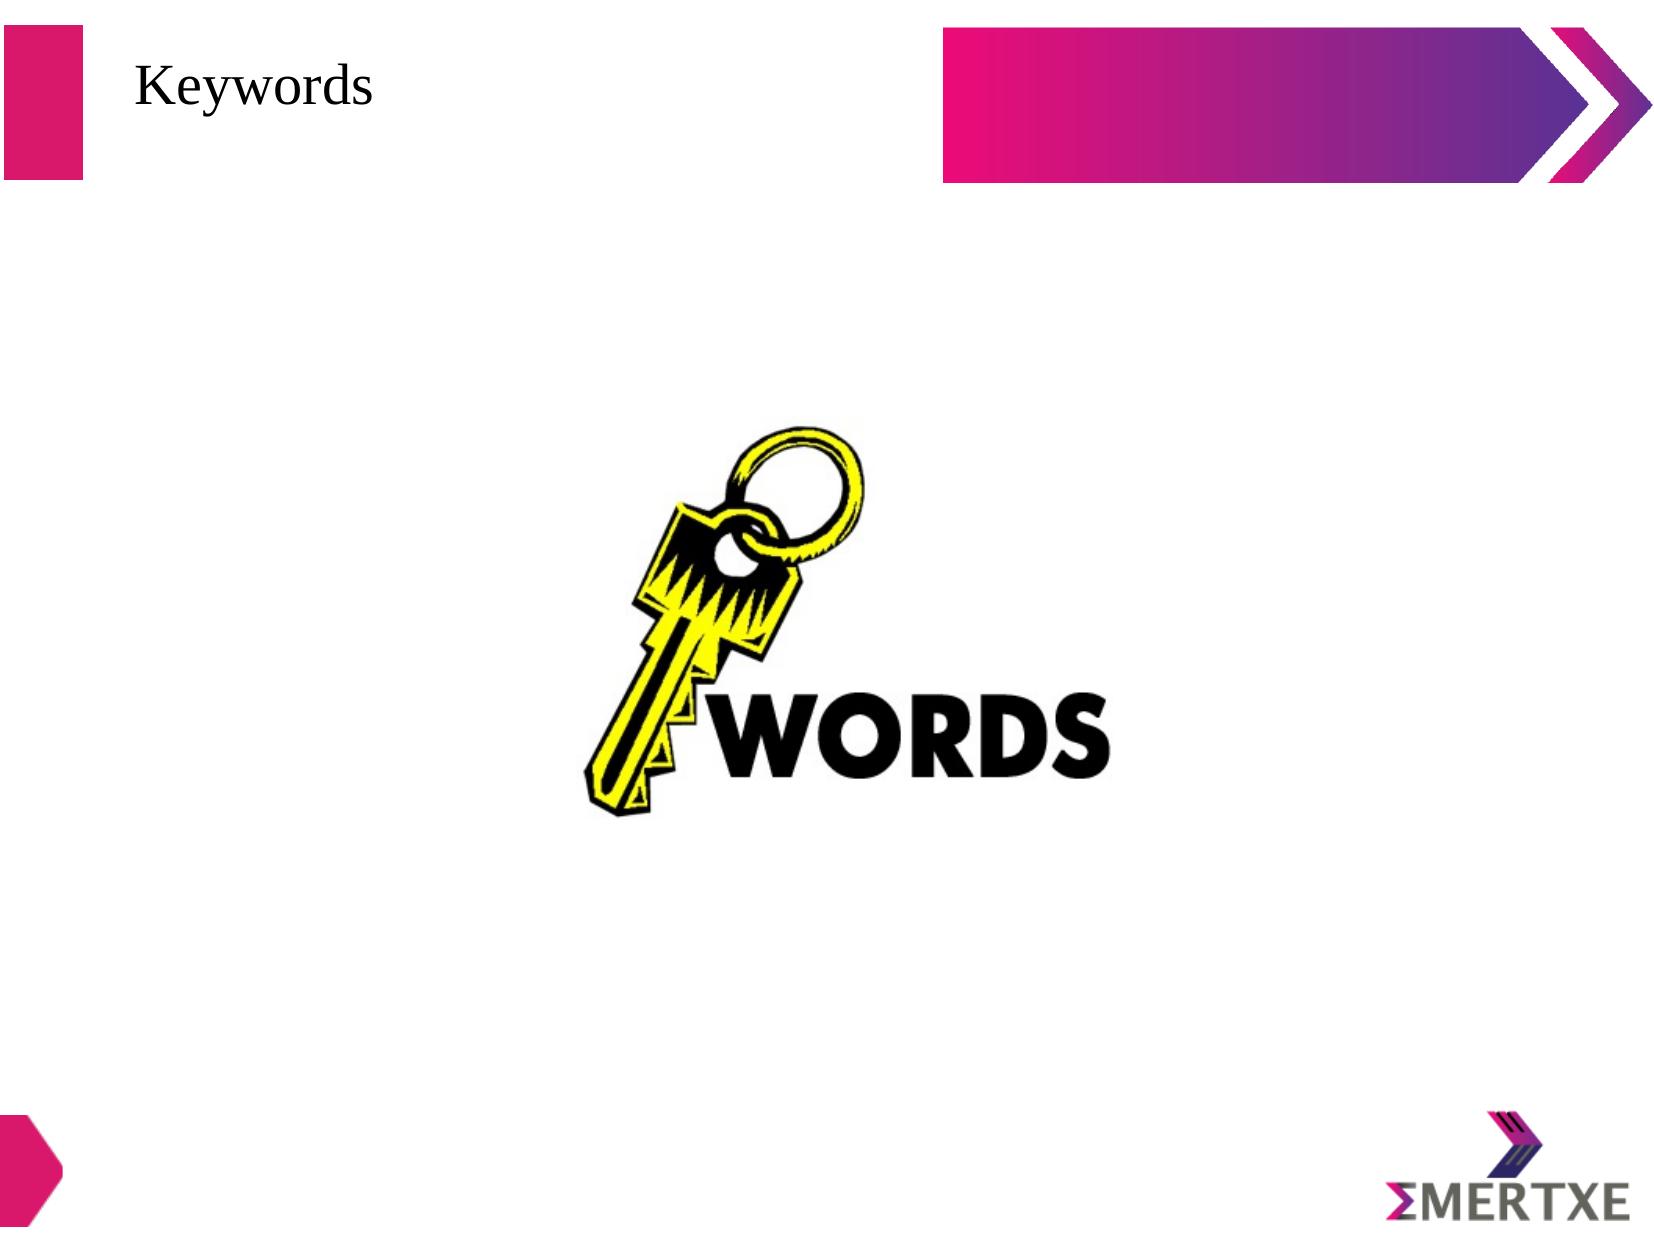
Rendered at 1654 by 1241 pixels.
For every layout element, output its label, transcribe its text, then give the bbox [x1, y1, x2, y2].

picture [488, 392, 1192, 862]
text_box Keywords [120, 45, 826, 125]
picture [1385, 1107, 1631, 1221]
picture [943, 27, 1653, 183]
